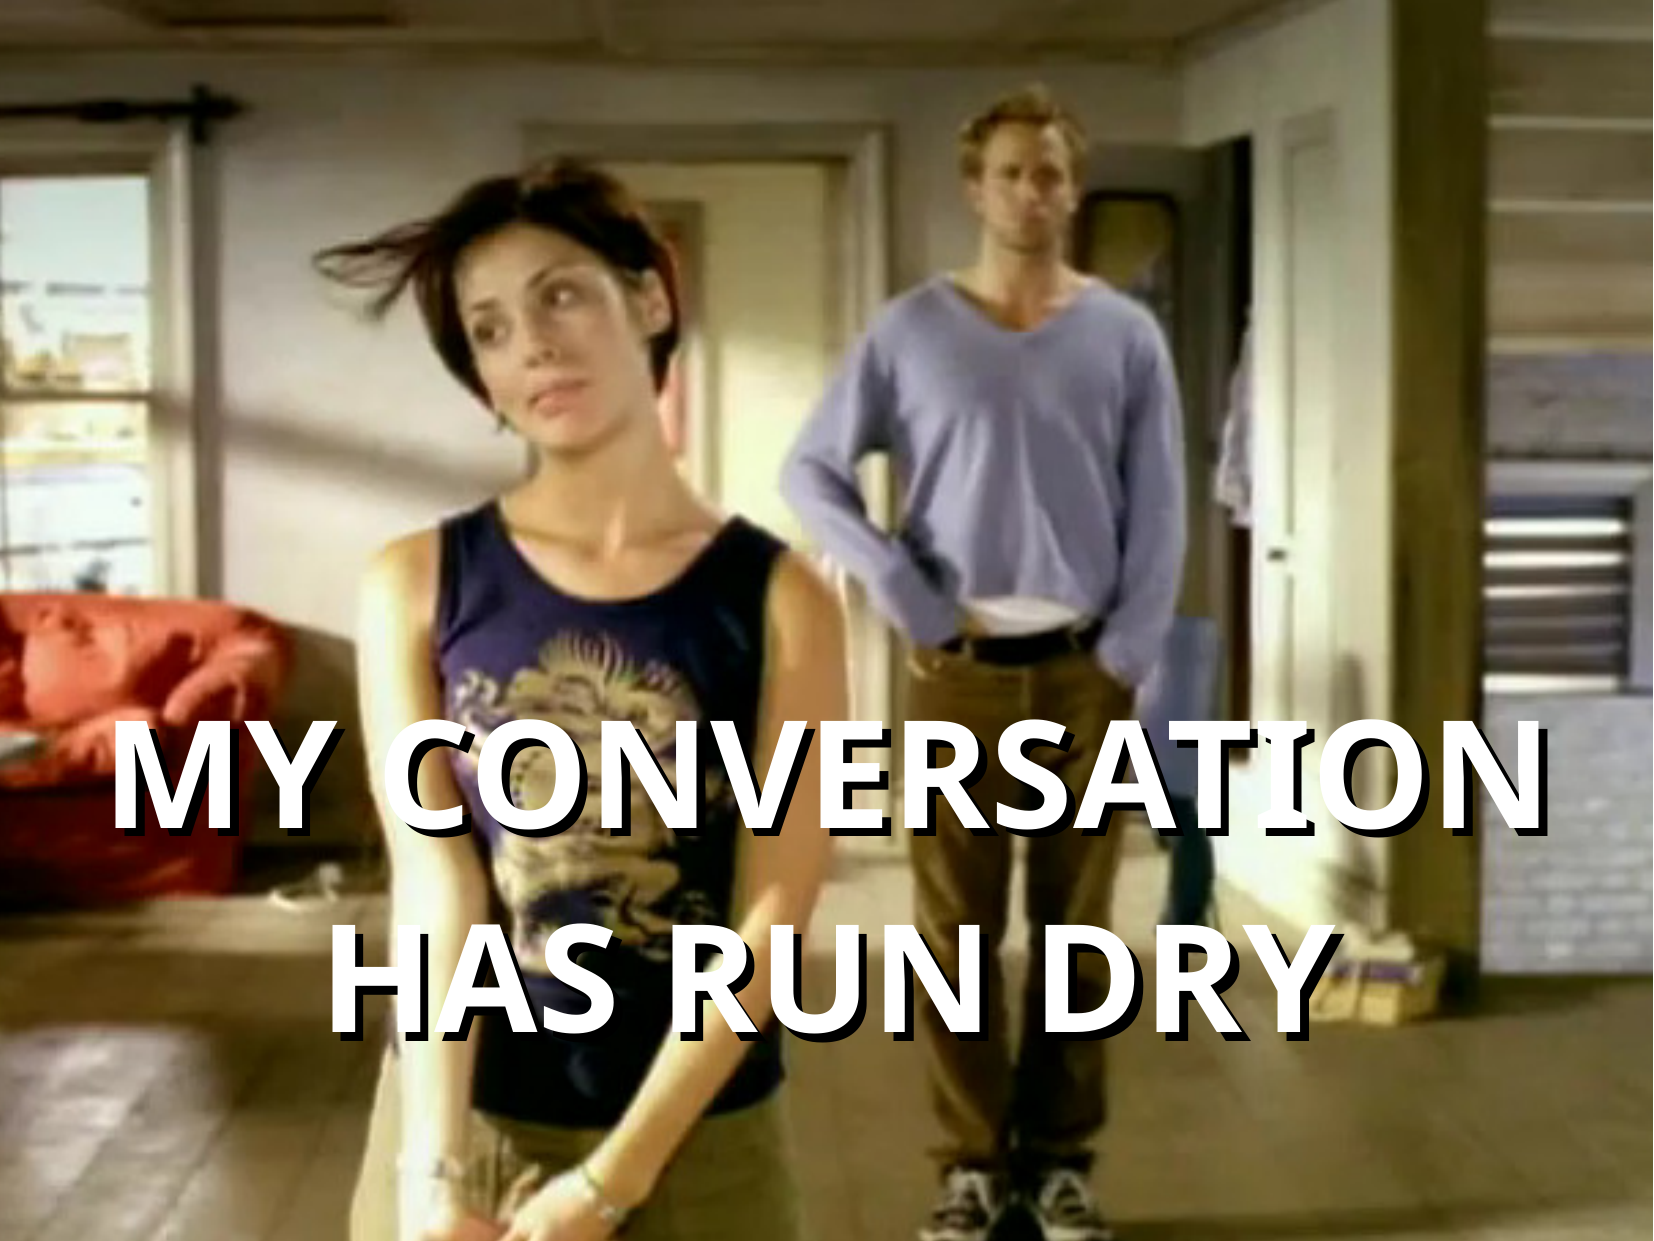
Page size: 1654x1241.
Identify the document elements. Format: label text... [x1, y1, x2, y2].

picture [0, 0, 1653, 1241]
subtitle MY CONVERSATION HAS RUN DRY [84, 703, 1572, 1042]
